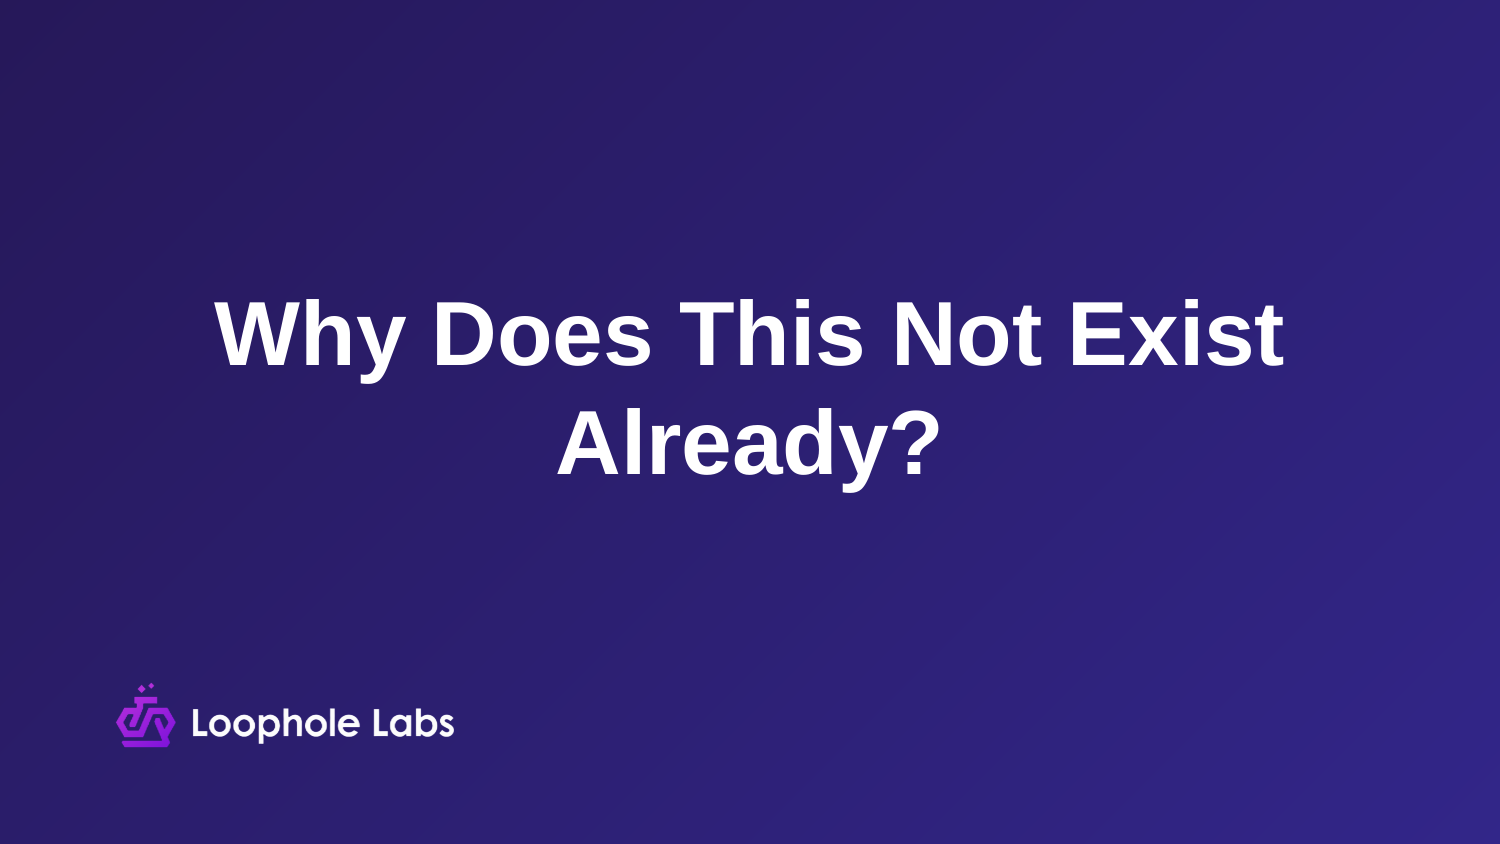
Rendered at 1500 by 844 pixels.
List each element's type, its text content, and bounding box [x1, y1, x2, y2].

picture [96, 661, 465, 773]
title Why Does This Not Exist Already? [51, 258, 1449, 509]
